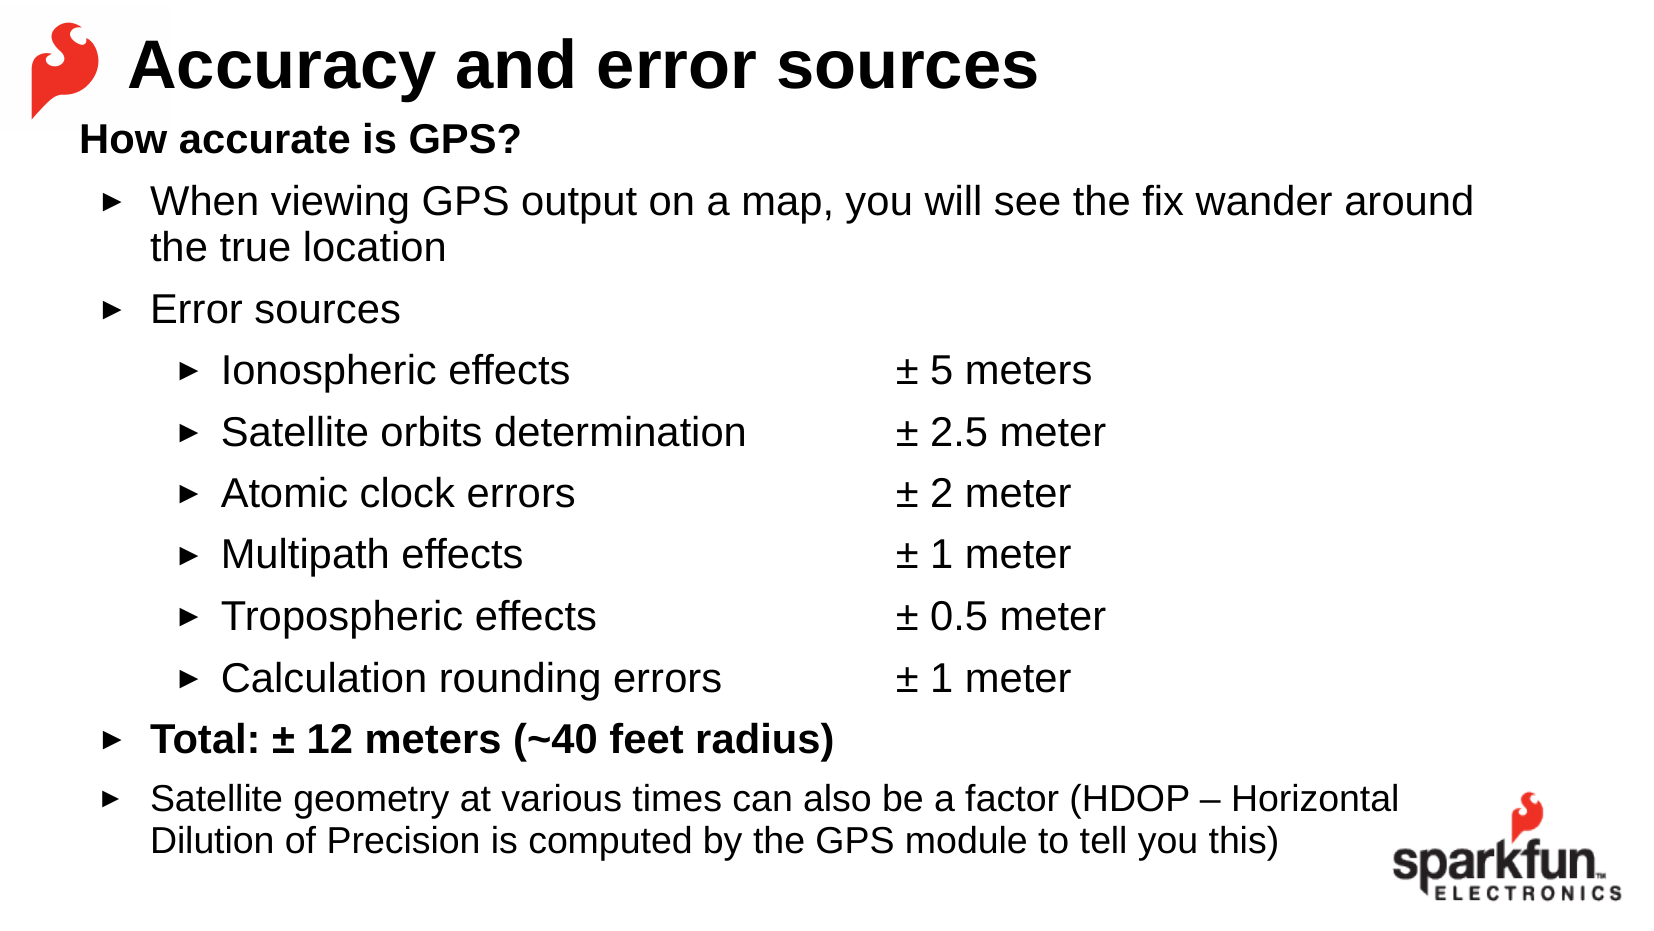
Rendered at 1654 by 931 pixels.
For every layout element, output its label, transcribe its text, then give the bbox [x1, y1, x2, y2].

title Accuracy and error sources [127, 26, 1550, 104]
picture [0, 5, 171, 133]
list How accurate is GPS? When viewing GPS output on a map, you will see the fix wander around the true location Error sources Ionospheric effects ± 5 meters Satellite orbits determination ± 2.5 meter Atomic clock errors ± 2 meter Multipath effects ± 1 meter Tropospheric effects ± 0.5 meter Calculation rounding errors ± 1 meter Total: ± 12 meters (~40 feet radius) Satellite geometry at various times can also be a factor (HDOP – Horizontal Dilution of Precision is computed by the GPS module to tell you this) [8, 115, 1563, 867]
picture [1363, 749, 1651, 926]
